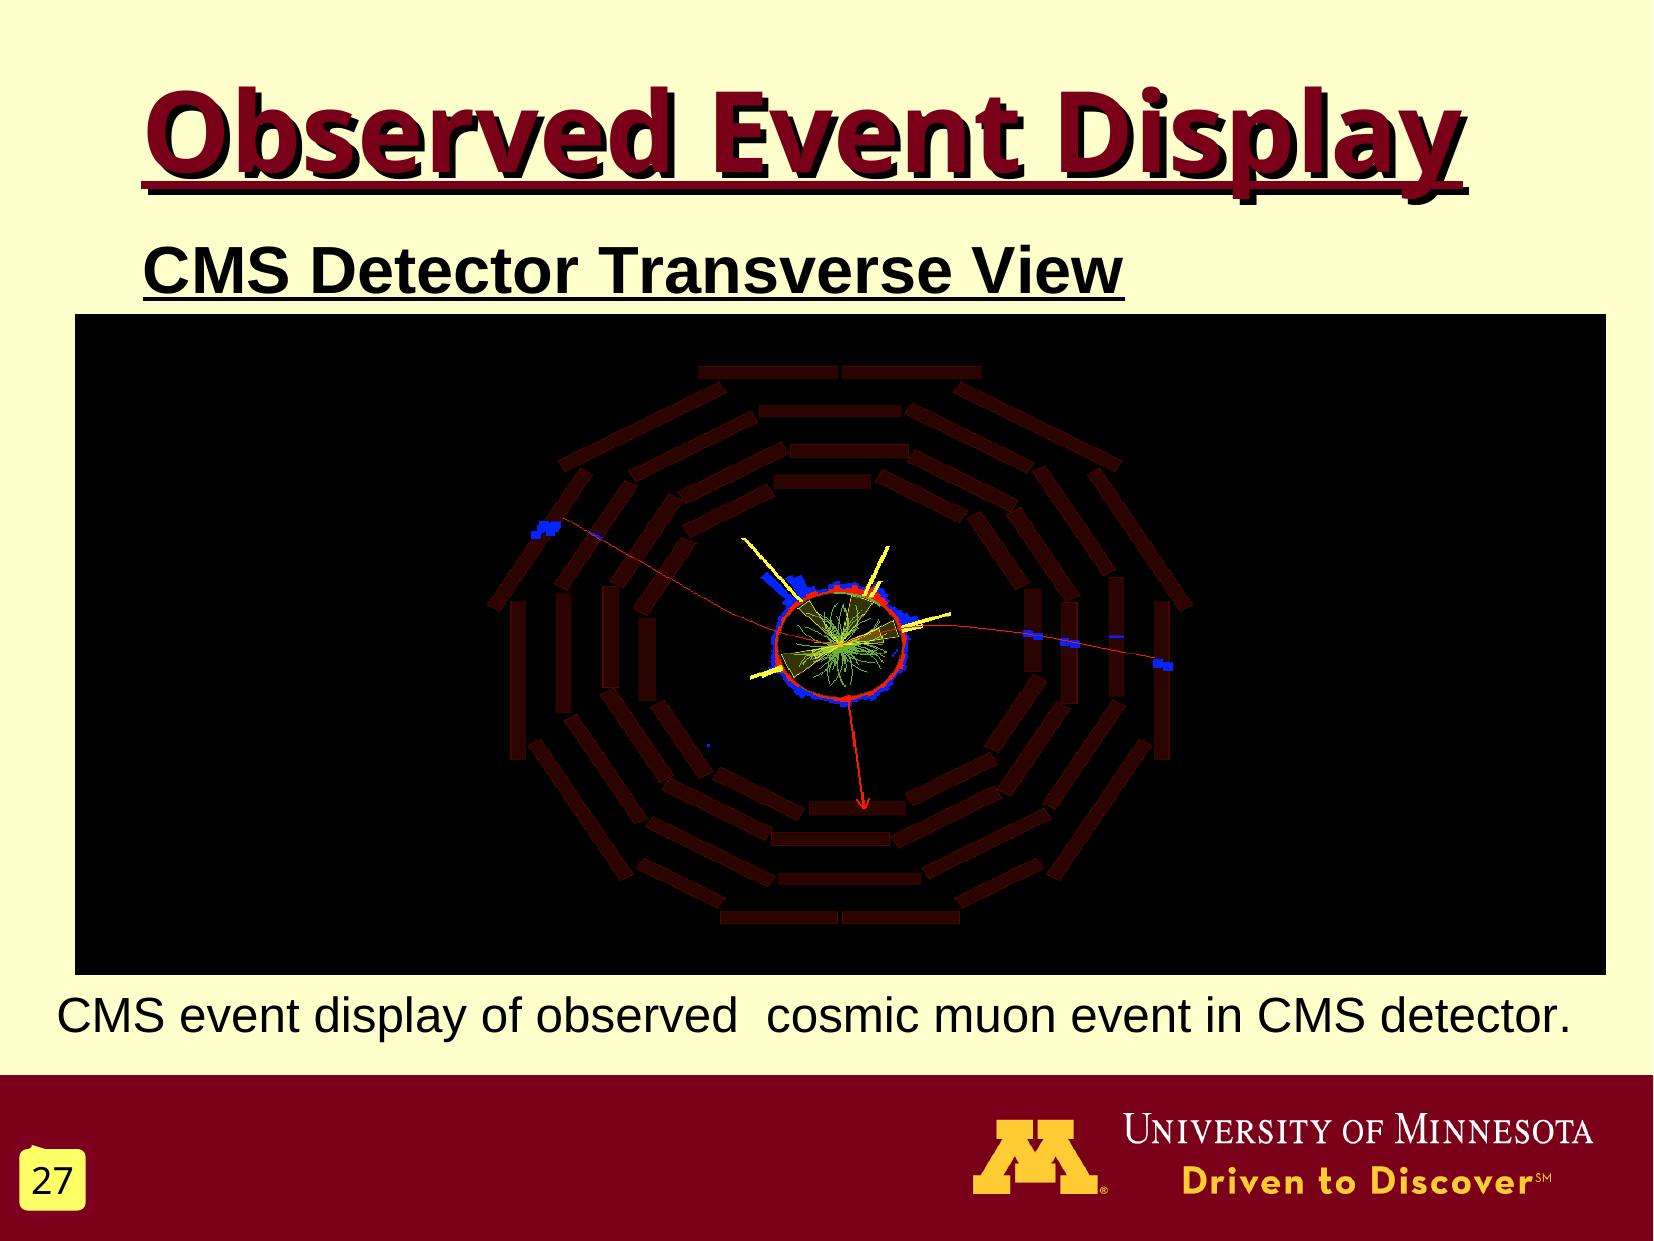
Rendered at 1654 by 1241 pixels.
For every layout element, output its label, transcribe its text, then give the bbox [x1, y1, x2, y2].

picture [0, 1075, 1654, 1241]
text_box 27 [15, 1137, 91, 1216]
list CMS Detector Transverse View [71, 225, 1606, 329]
picture [75, 329, 1606, 976]
title Observed Event Display [126, 23, 1606, 225]
list CMS event display of observed cosmic muon event in CMS detector. [0, 975, 1653, 1079]
